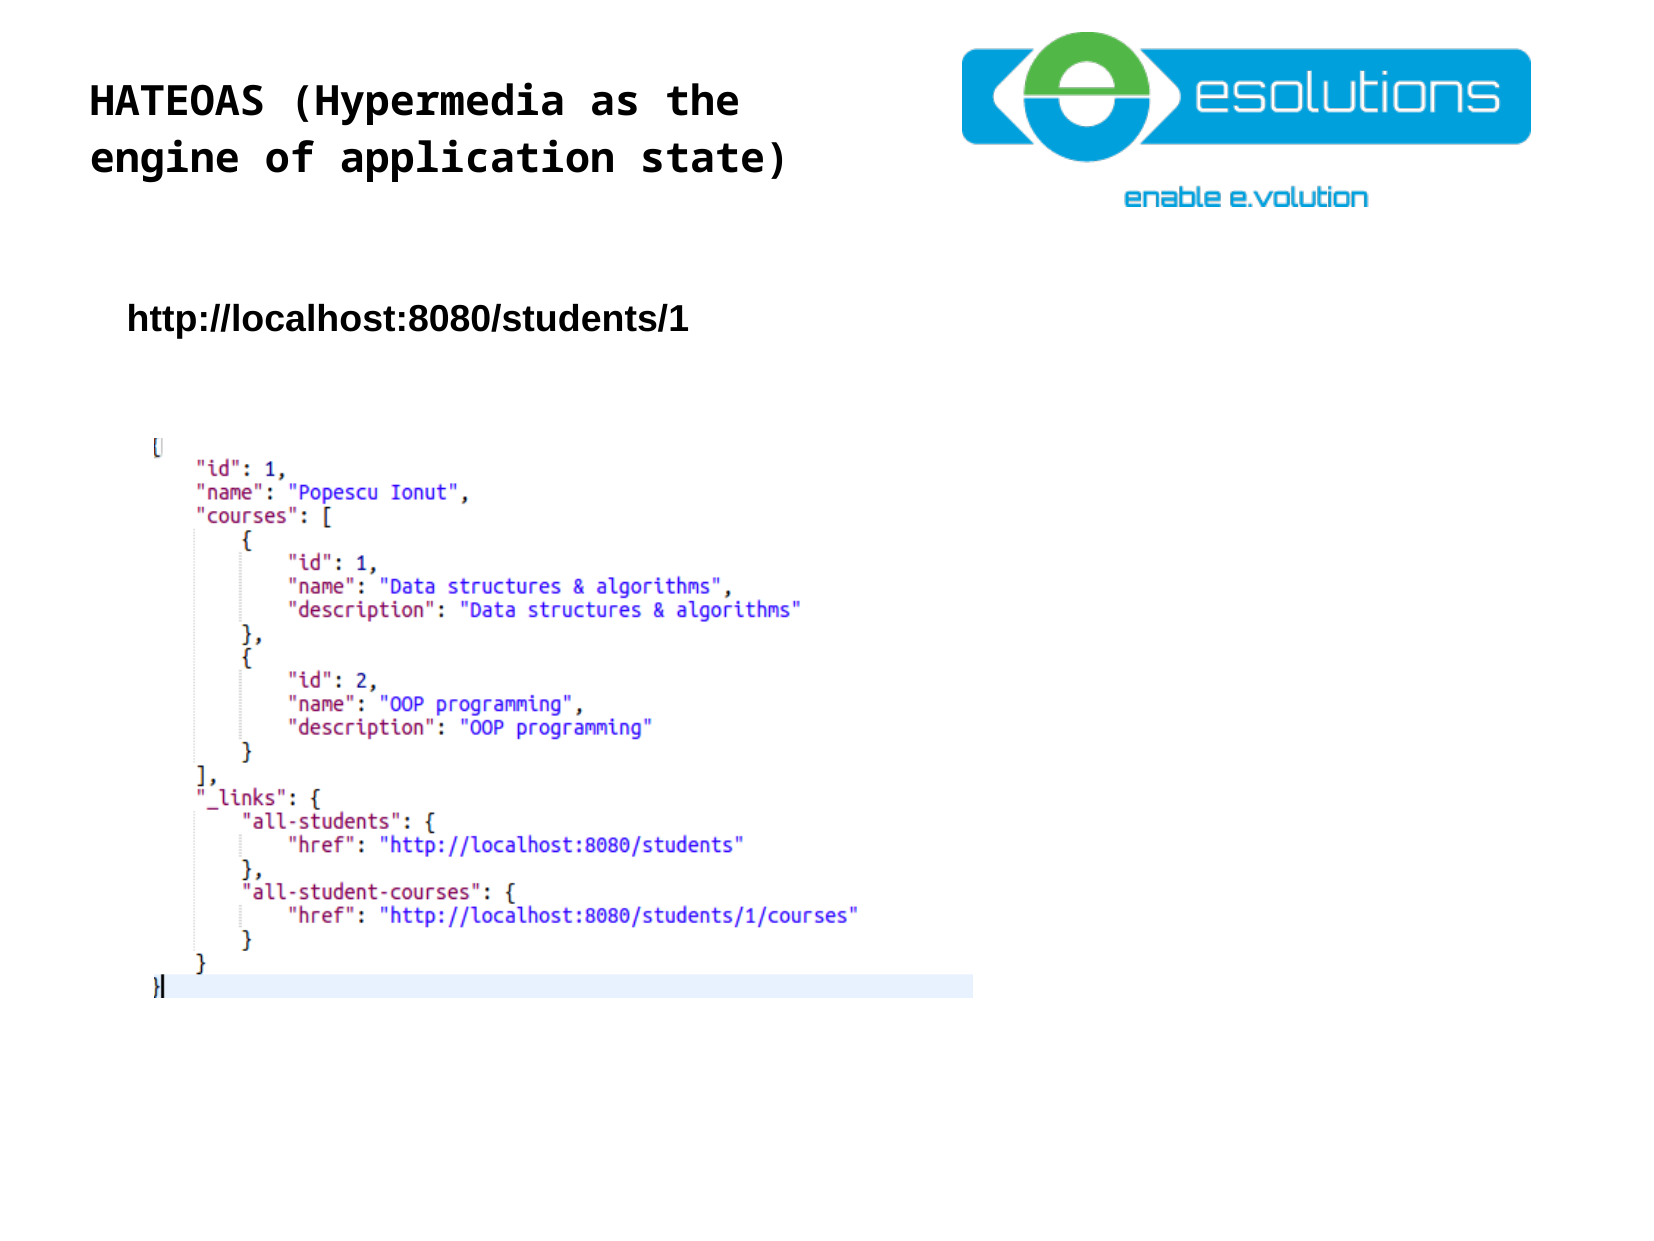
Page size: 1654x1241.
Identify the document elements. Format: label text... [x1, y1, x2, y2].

text_box http://localhost:8080/students/1 [111, 248, 1065, 348]
subtitle [82, 14, 1571, 1205]
picture [154, 438, 973, 998]
text_box HATEOAS (Hypermedia as the engine of application state) [75, 63, 916, 178]
